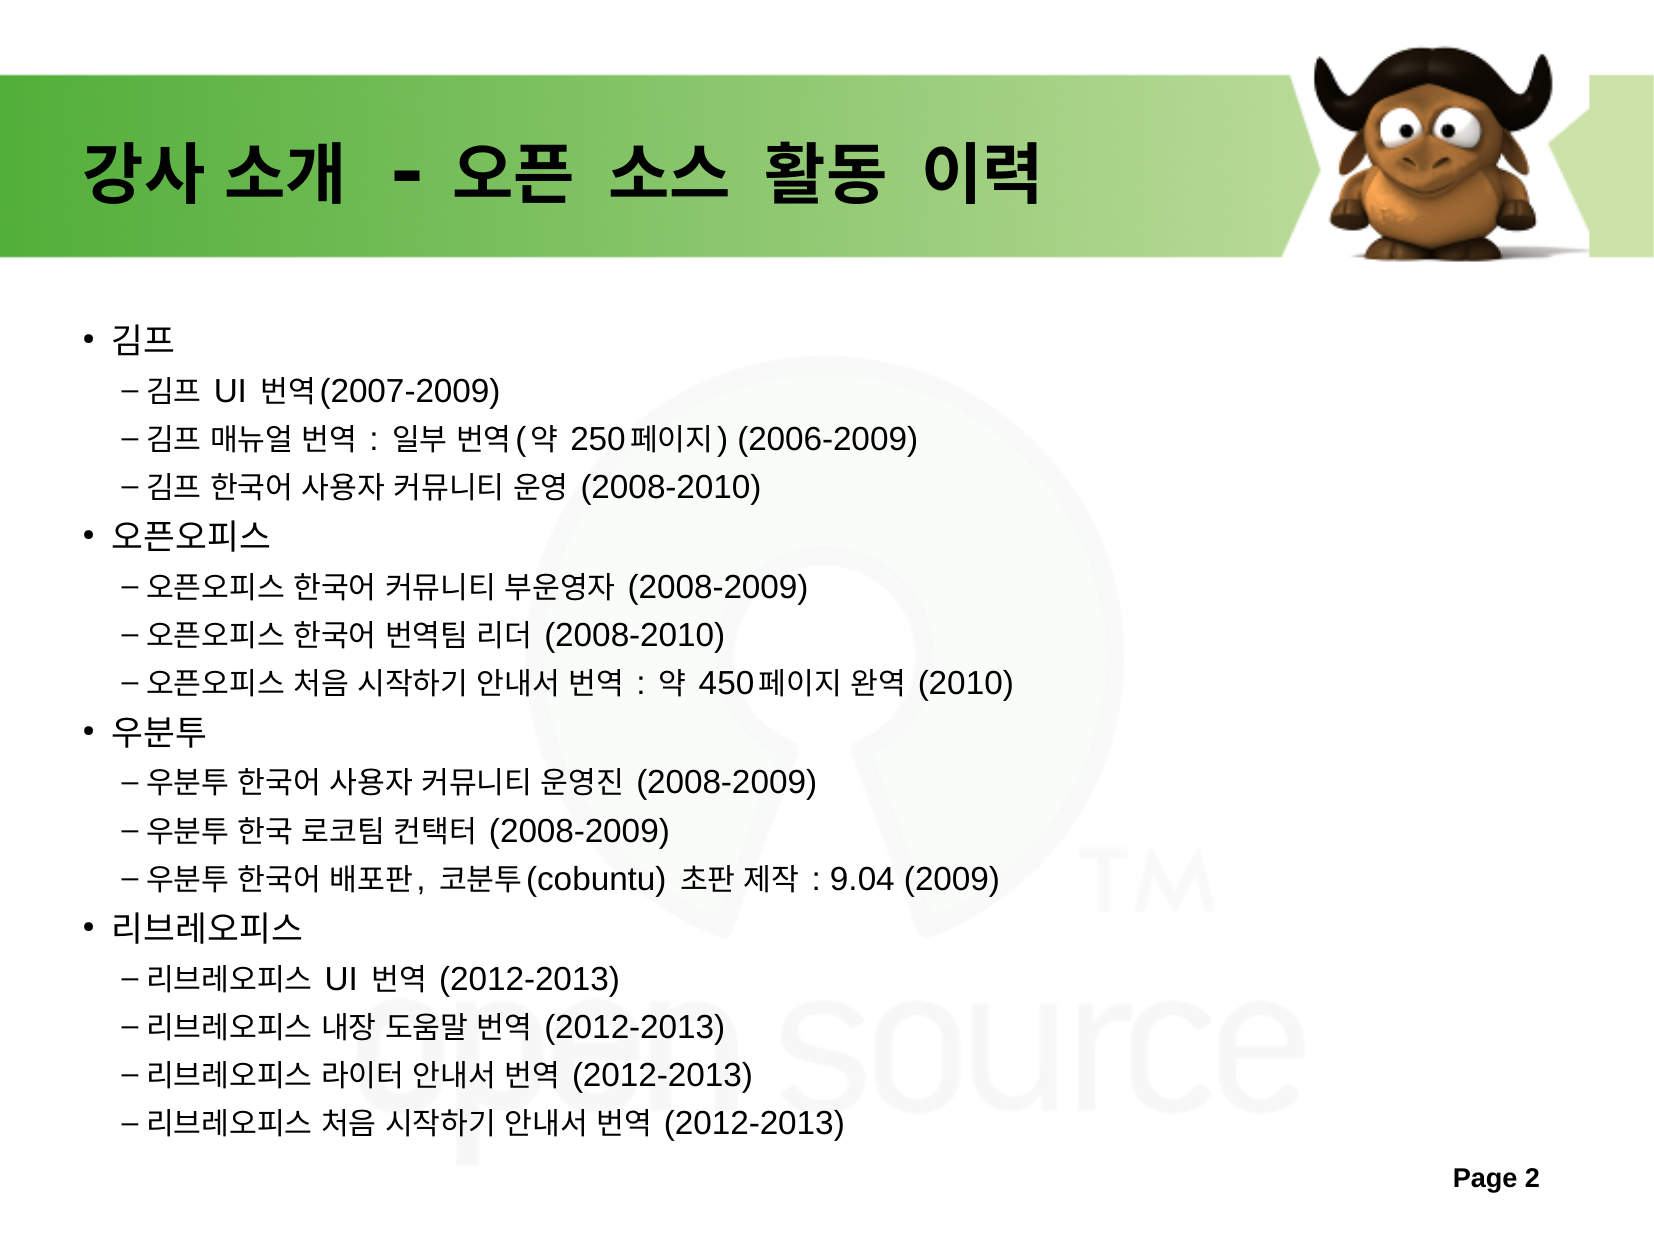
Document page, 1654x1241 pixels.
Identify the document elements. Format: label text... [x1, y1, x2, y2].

title 강사 소개 -오픈 소스 활동 이력 [82, 61, 1571, 269]
picture [0, 0, 1654, 1241]
list 김프 김프 UI 번역(2007-2009) 김프 매뉴얼 번역 : 일부 번역(약 250페이지) (2006-2009) 김프 한국어 사용자 커뮤니티 운영 (2008-2010) 오픈오피스 오픈오피스 한국어 커뮤니티 부운영자 (2008-2009) 오픈오피스 한국어 번역팀 리더 (2008-2010) 오픈오피스 처음 시작하기 안내서 번역 : 약 450페이지 완역 (2010) 우분투 우분투 한국어 사용자 커뮤니티 운영진 (2008-2009) 우분투 한국 로코팀 컨택터 (2008-2009) 우분투 한국어 배포판, 코분투(cobuntu) 초판 제작 : 9.04 (2009) 리브레오피스 리브레오피스 UI 번역 (2012-2013) 리브레오피스 내장 도움말 번역 (2012-2013) 리브레오피스 라이터 안내서 번역 (2012-2013) 리브레오피스 처음 시작하기 안내서 번역 (2012-2013) [82, 318, 1571, 1146]
